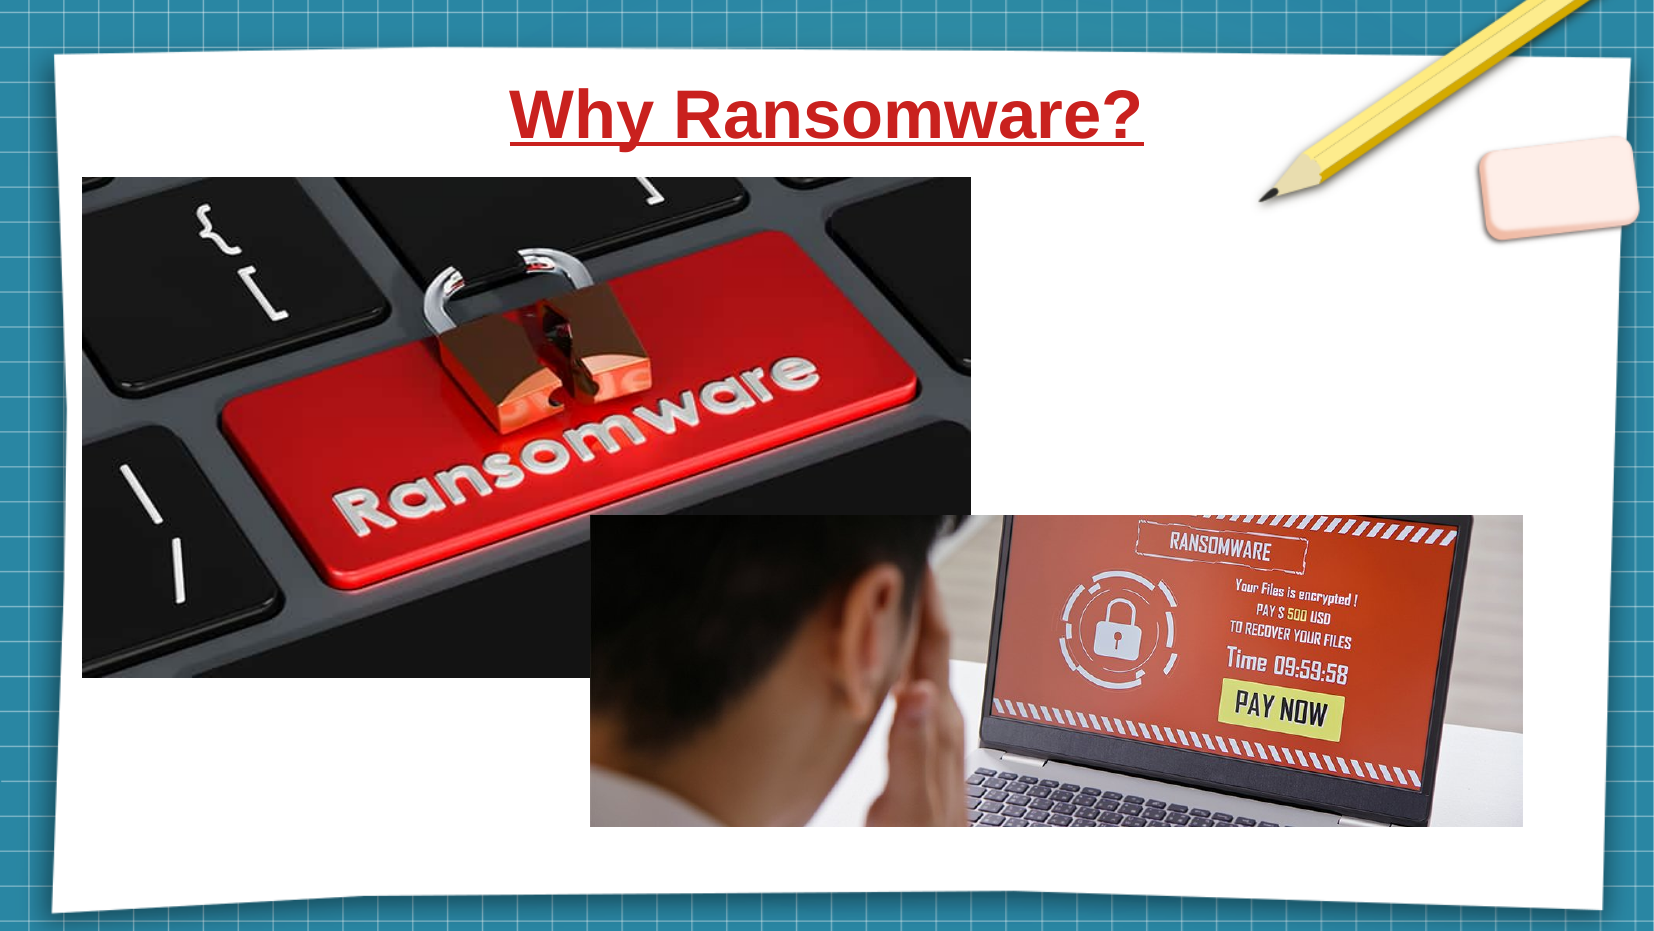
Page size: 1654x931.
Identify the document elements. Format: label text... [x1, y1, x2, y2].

title Why Ransomware? [82, 37, 1571, 193]
picture [0, 0, 1654, 931]
